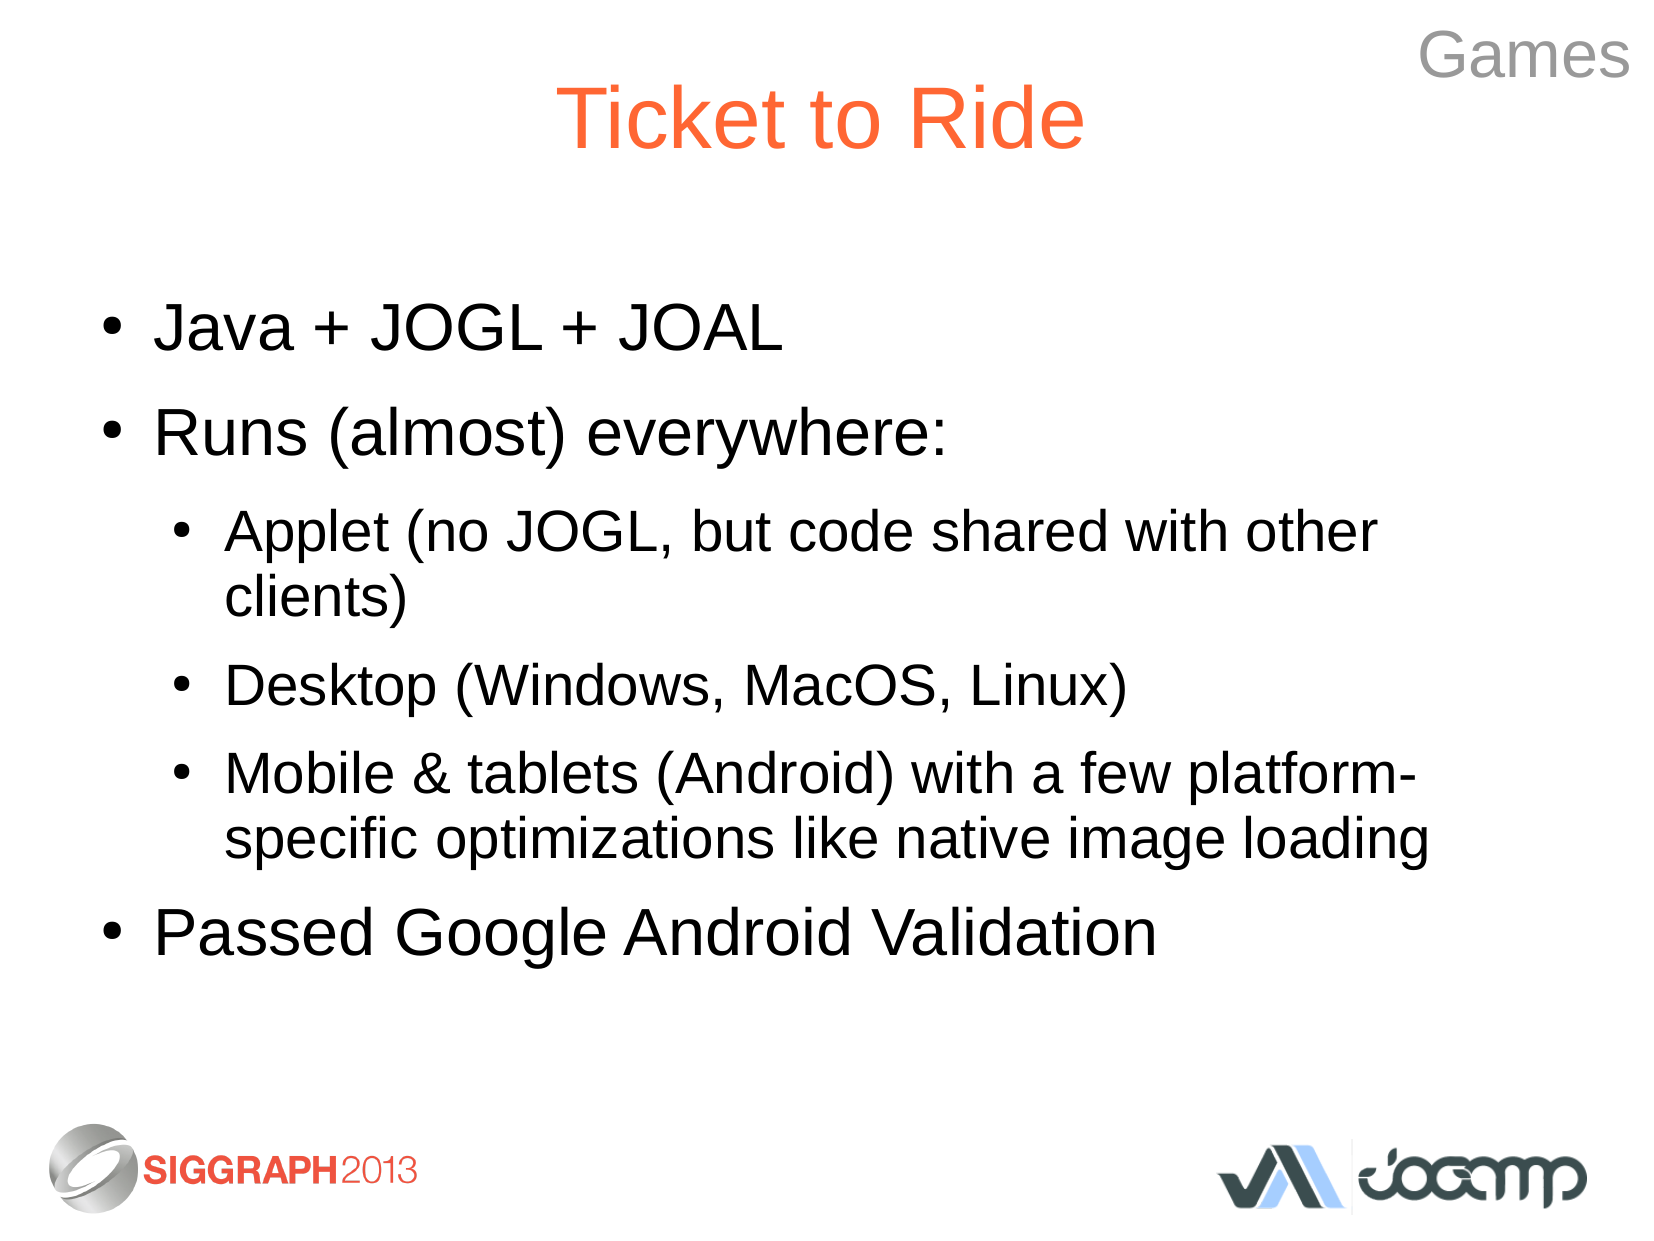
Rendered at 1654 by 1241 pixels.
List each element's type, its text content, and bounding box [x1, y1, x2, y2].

picture [45, 1122, 421, 1215]
text_box Games [1402, 9, 1648, 115]
picture [1215, 1139, 1587, 1215]
list Java + JOGL + JOAL Runs (almost) everywhere: Applet (no JOGL, but code shared with other clients) Desktop (Windows, MacOS, Linux) Mobile & tablets (Android) with a few platform-specific optimizations like native image loading Passed Google Android Validation [82, 290, 1538, 1010]
title Ticket to Ride [68, 49, 1576, 188]
